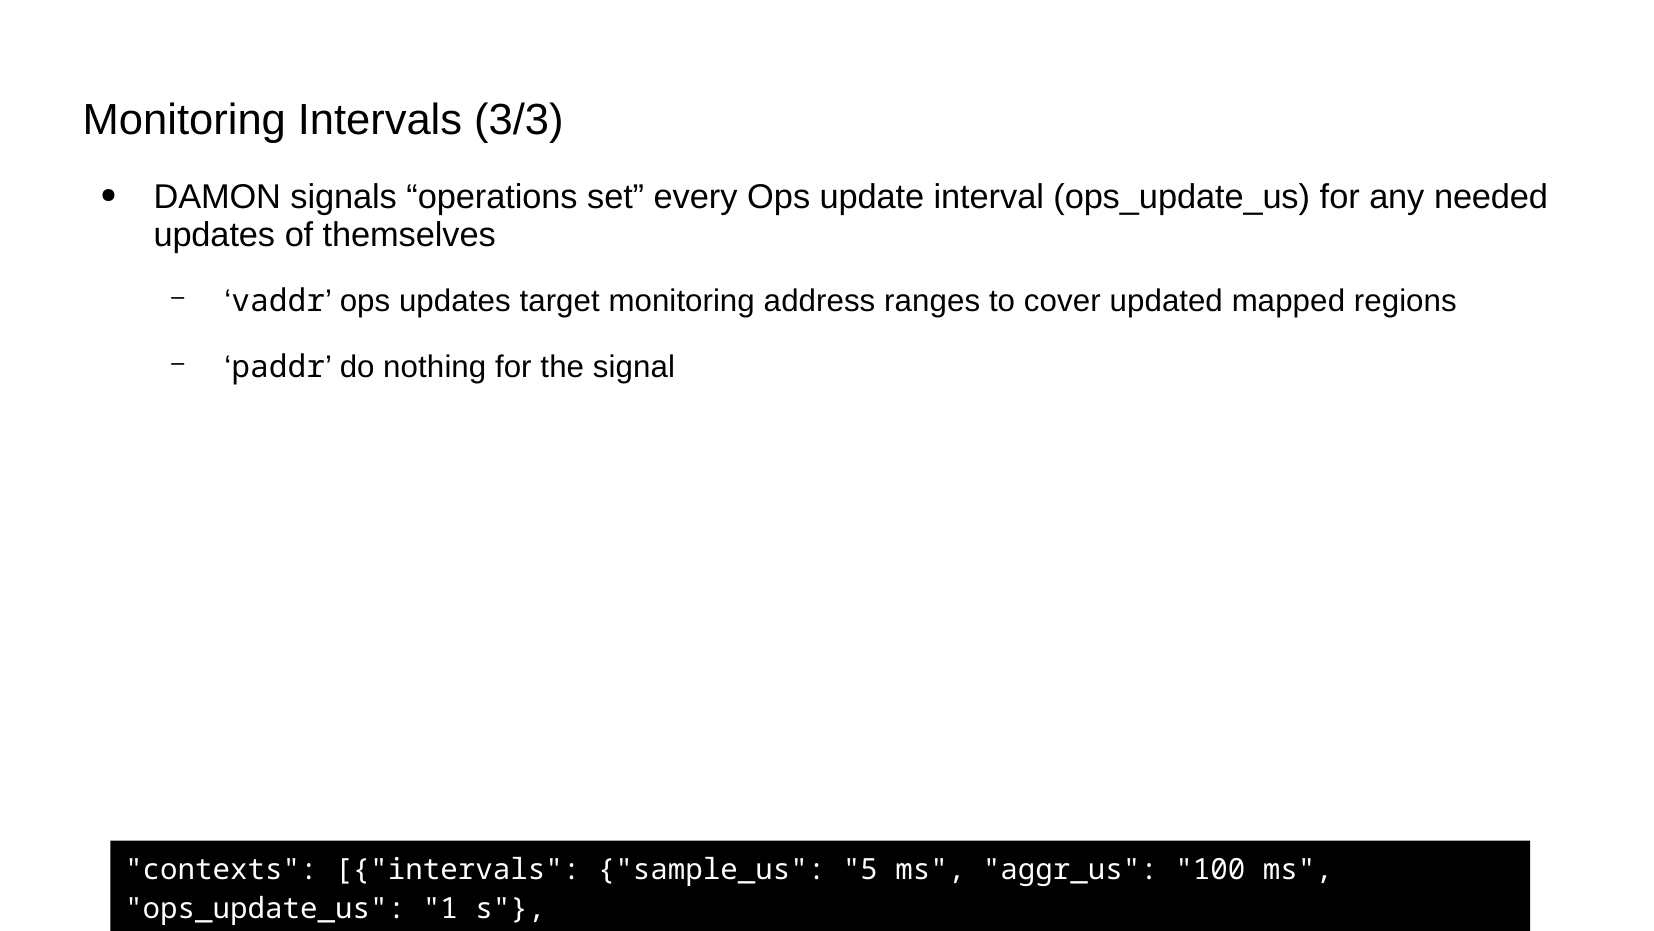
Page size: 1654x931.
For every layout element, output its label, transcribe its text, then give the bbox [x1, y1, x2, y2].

text_box "contexts": [{"intervals": {"sample_us": "5 ms", "aggr_us": "100 ms", "ops_update_us": "1 s"}, [110, 840, 1531, 885]
list DAMON signals “operations set” every Ops update interval (ops_update_us) for any needed updates of themselves ‘vaddr’ ops updates target monitoring address ranges to cover updated mapped regions ‘paddr’ do nothing for the signal [82, 177, 1571, 833]
title Monitoring Intervals (3/3) [82, 81, 1571, 157]
